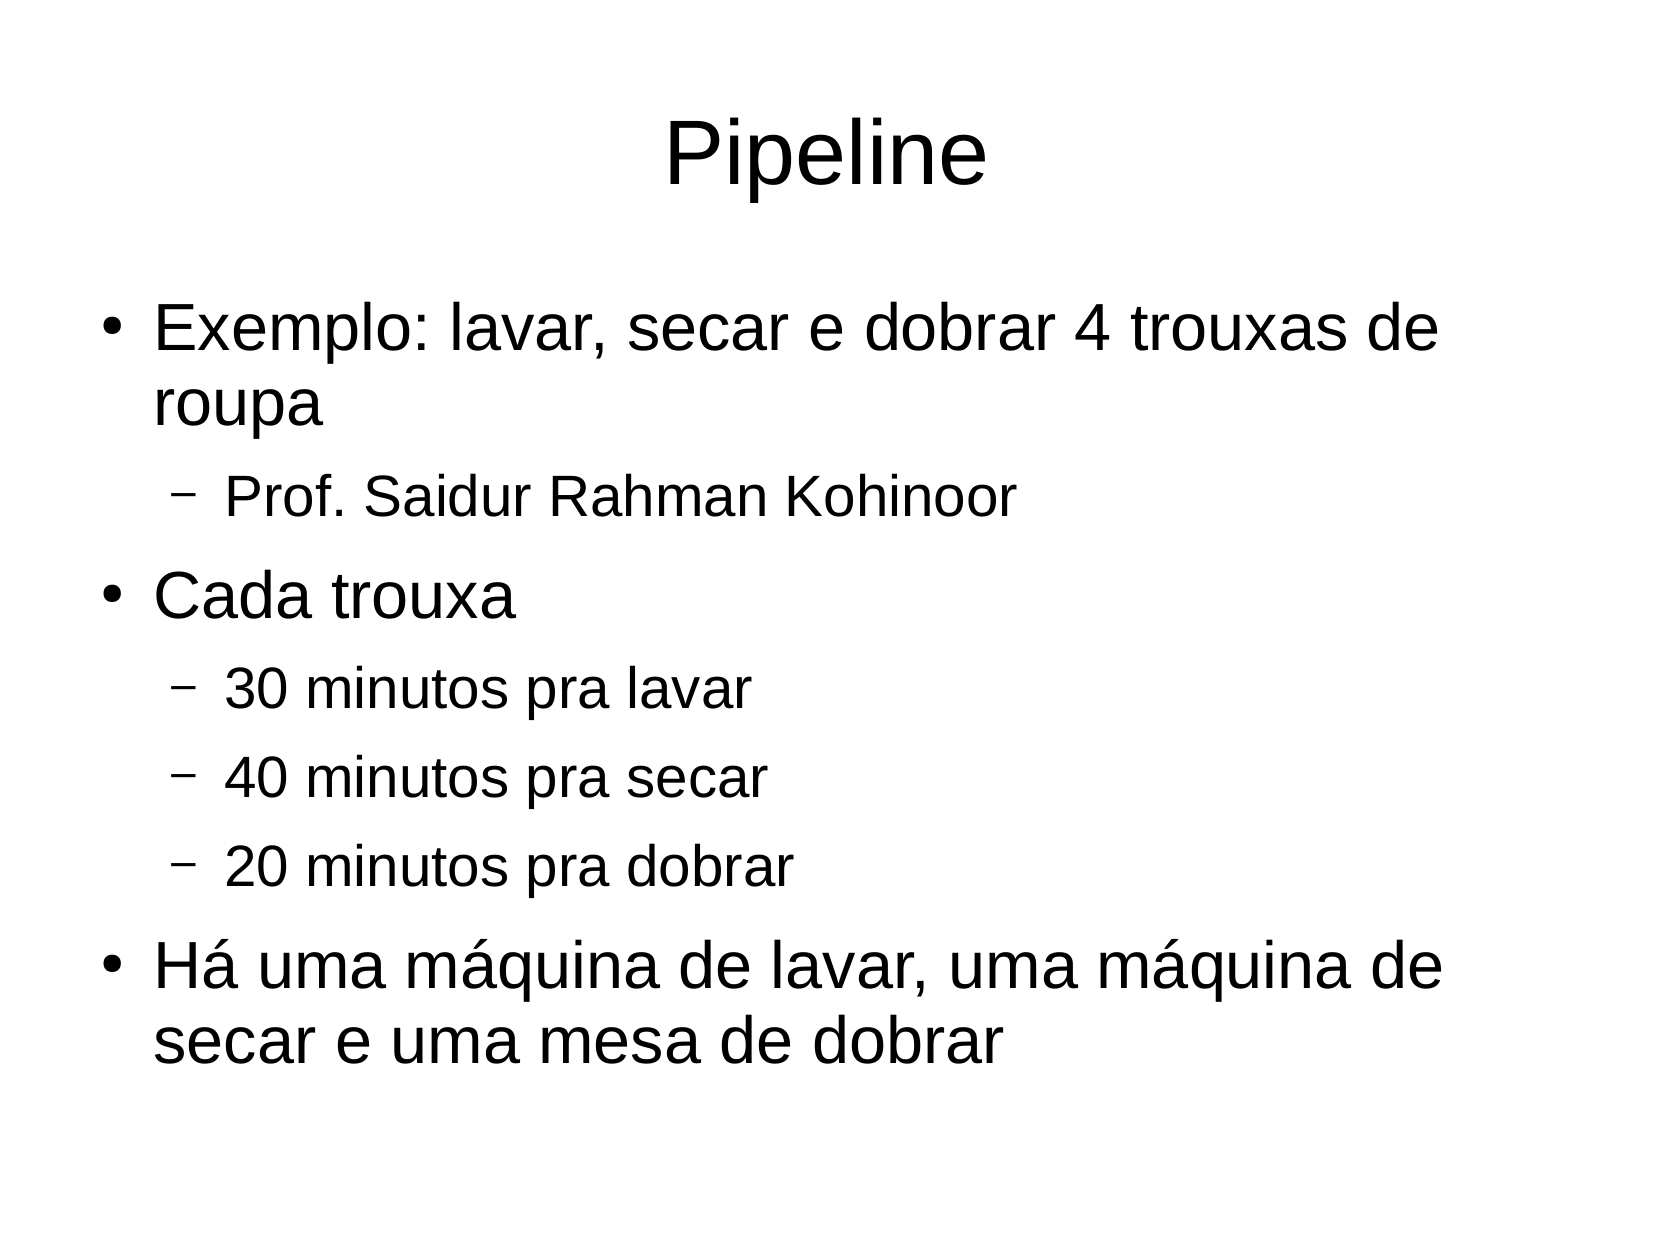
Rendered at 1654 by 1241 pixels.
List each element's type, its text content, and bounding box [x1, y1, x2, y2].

list Exemplo: lavar, secar e dobrar 4 trouxas de roupa Prof. Saidur Rahman Kohinoor Cada trouxa 30 minutos pra lavar 40 minutos pra secar 20 minutos pra dobrar Há uma máquina de lavar, uma máquina de secar e uma mesa de dobrar [82, 290, 1571, 1078]
title Pipeline [82, 49, 1571, 257]
